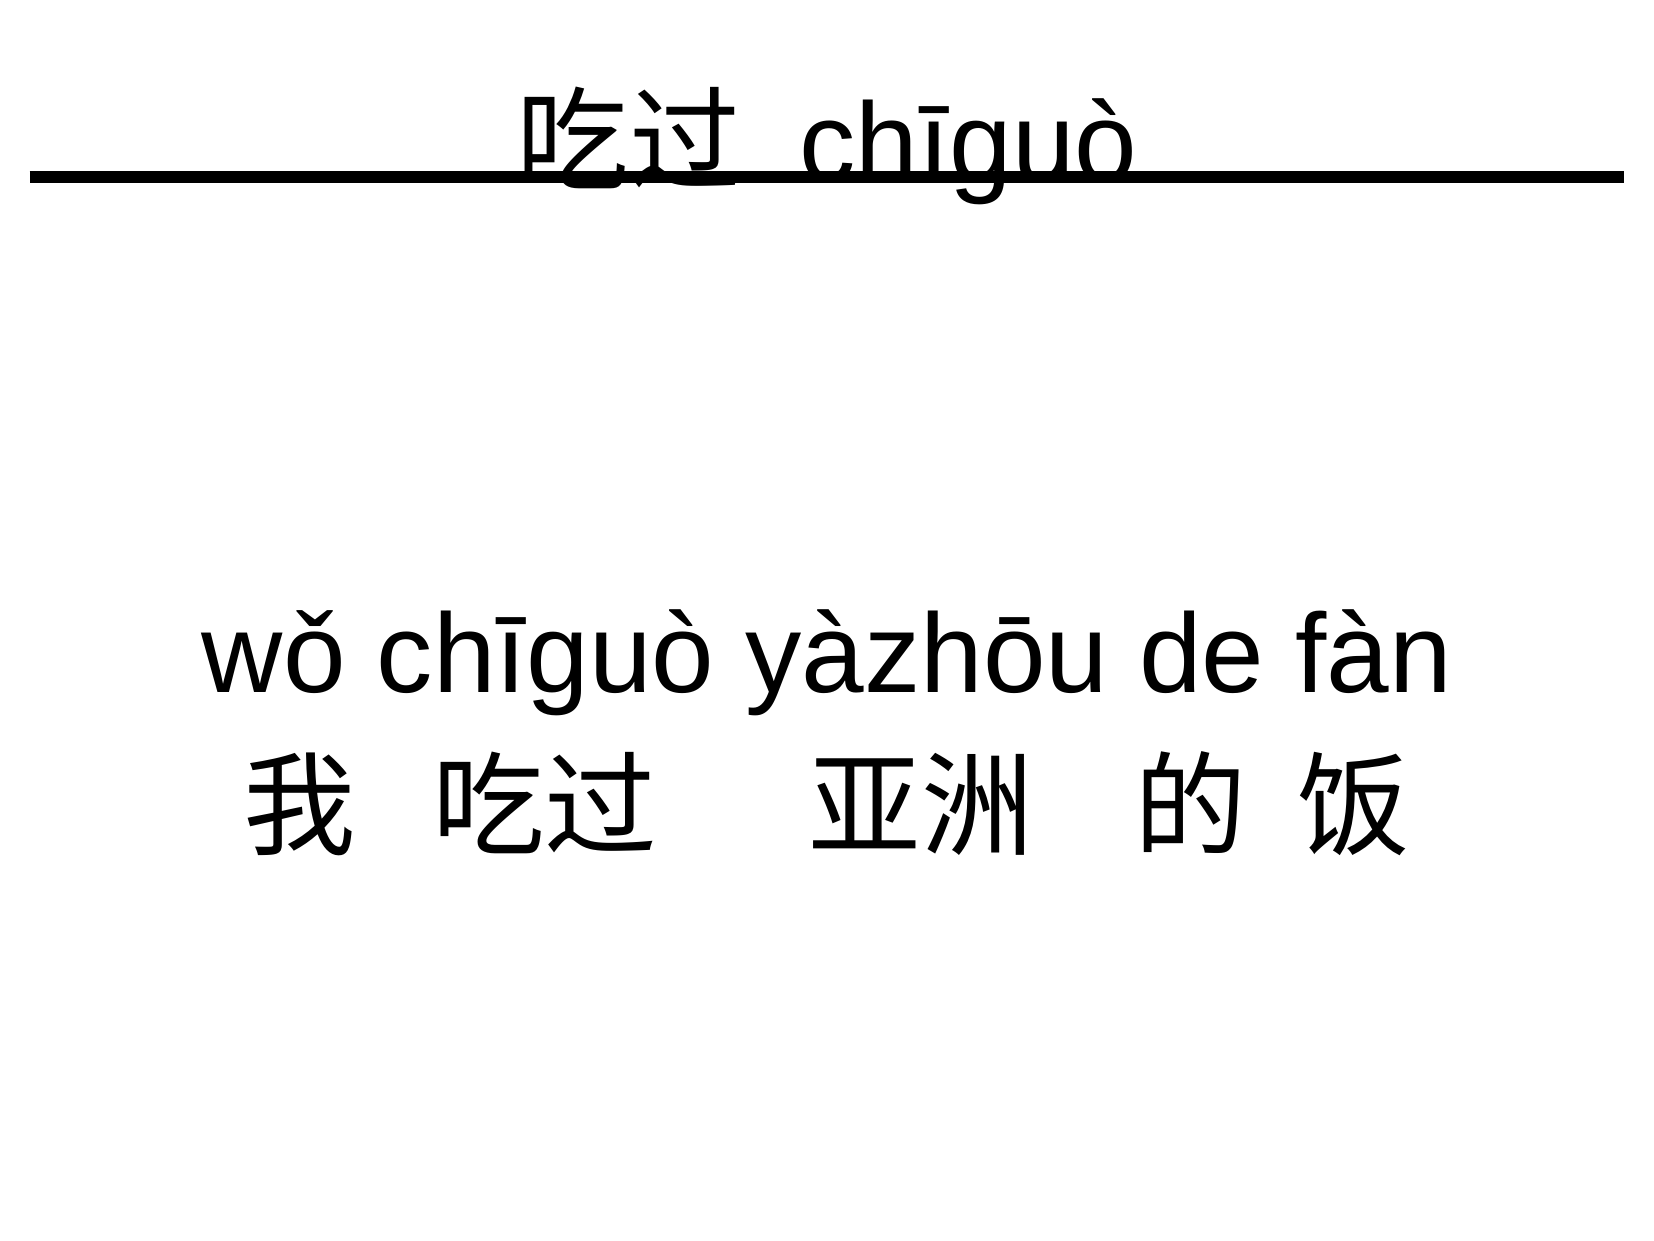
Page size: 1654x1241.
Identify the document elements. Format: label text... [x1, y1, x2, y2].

text_box wǒ chīguò yàzhōu de fàn 我 吃过 亚洲 的 饭 [29, 206, 1625, 1211]
text_box 吃过 chīguò [29, 43, 1625, 185]
